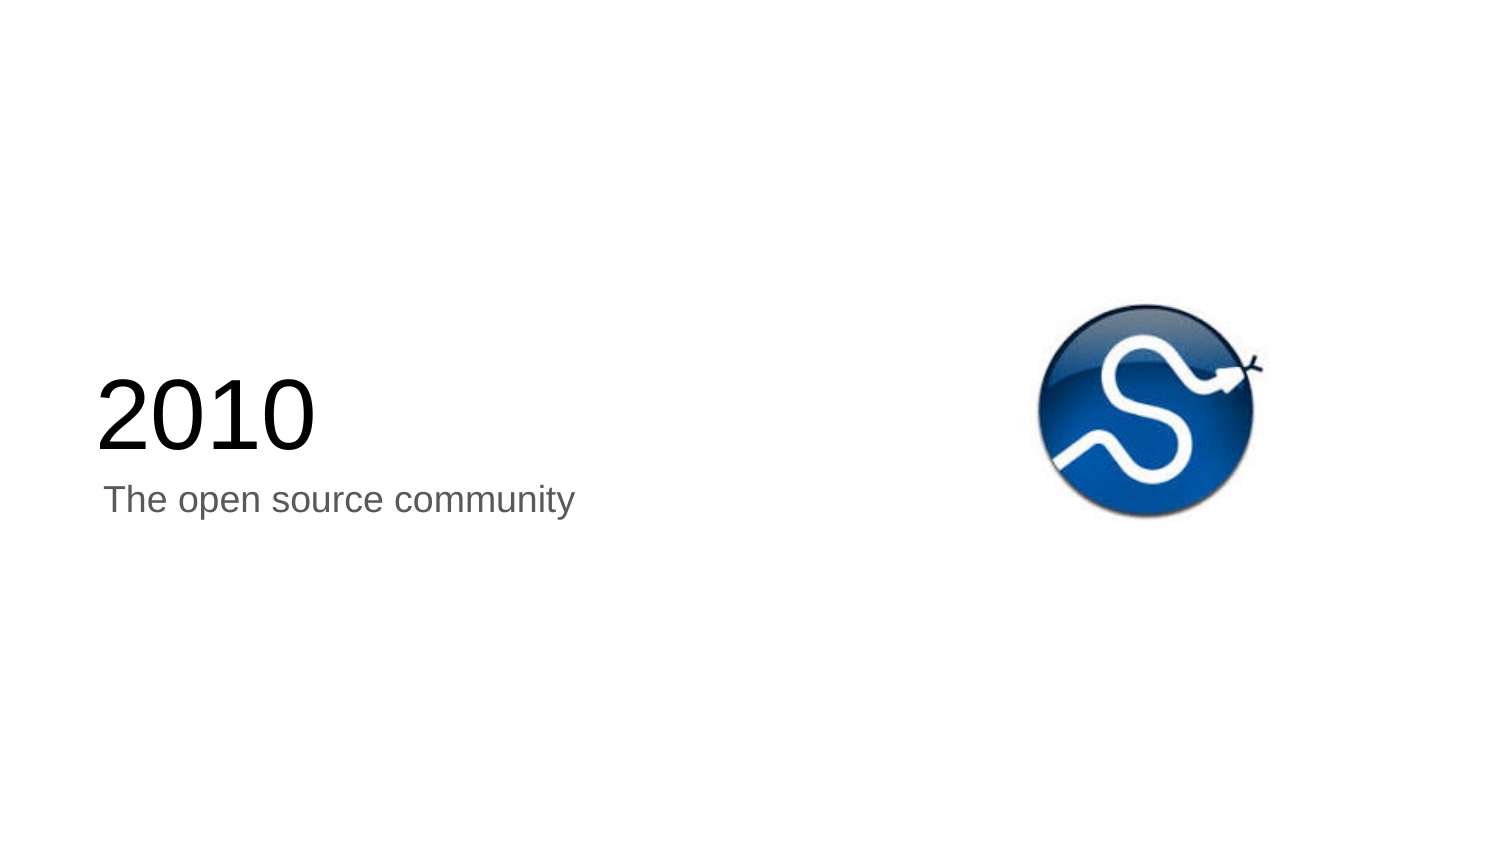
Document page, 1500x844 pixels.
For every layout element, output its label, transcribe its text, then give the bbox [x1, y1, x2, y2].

picture [1017, 284, 1286, 535]
subtitle The open source community [88, 459, 698, 663]
title 2010 [80, 73, 1125, 745]
